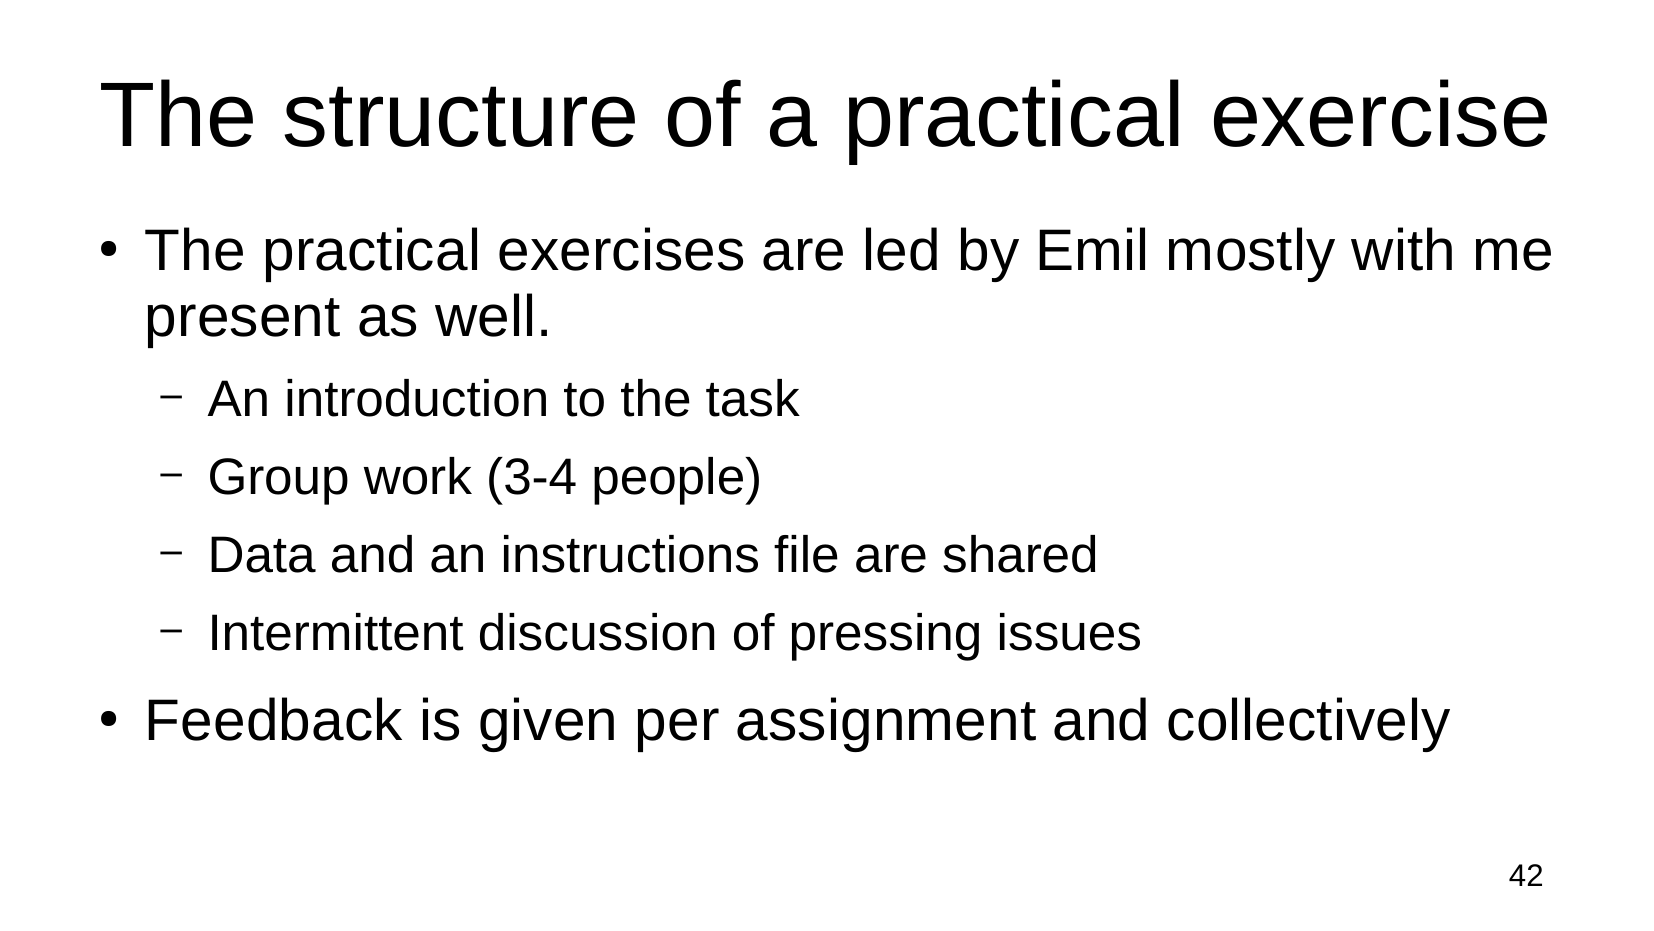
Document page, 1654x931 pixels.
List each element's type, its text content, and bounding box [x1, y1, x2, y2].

list The practical exercises are led by Emil mostly with me present as well. An introduction to the task Group work (3-4 people) Data and an instructions file are shared Intermittent discussion of pressing issues Feedback is given per assignment and collectively [82, 217, 1571, 758]
title The structure of a practical exercise [82, 37, 1571, 193]
text_box <nummer> [1494, 850, 1654, 921]
